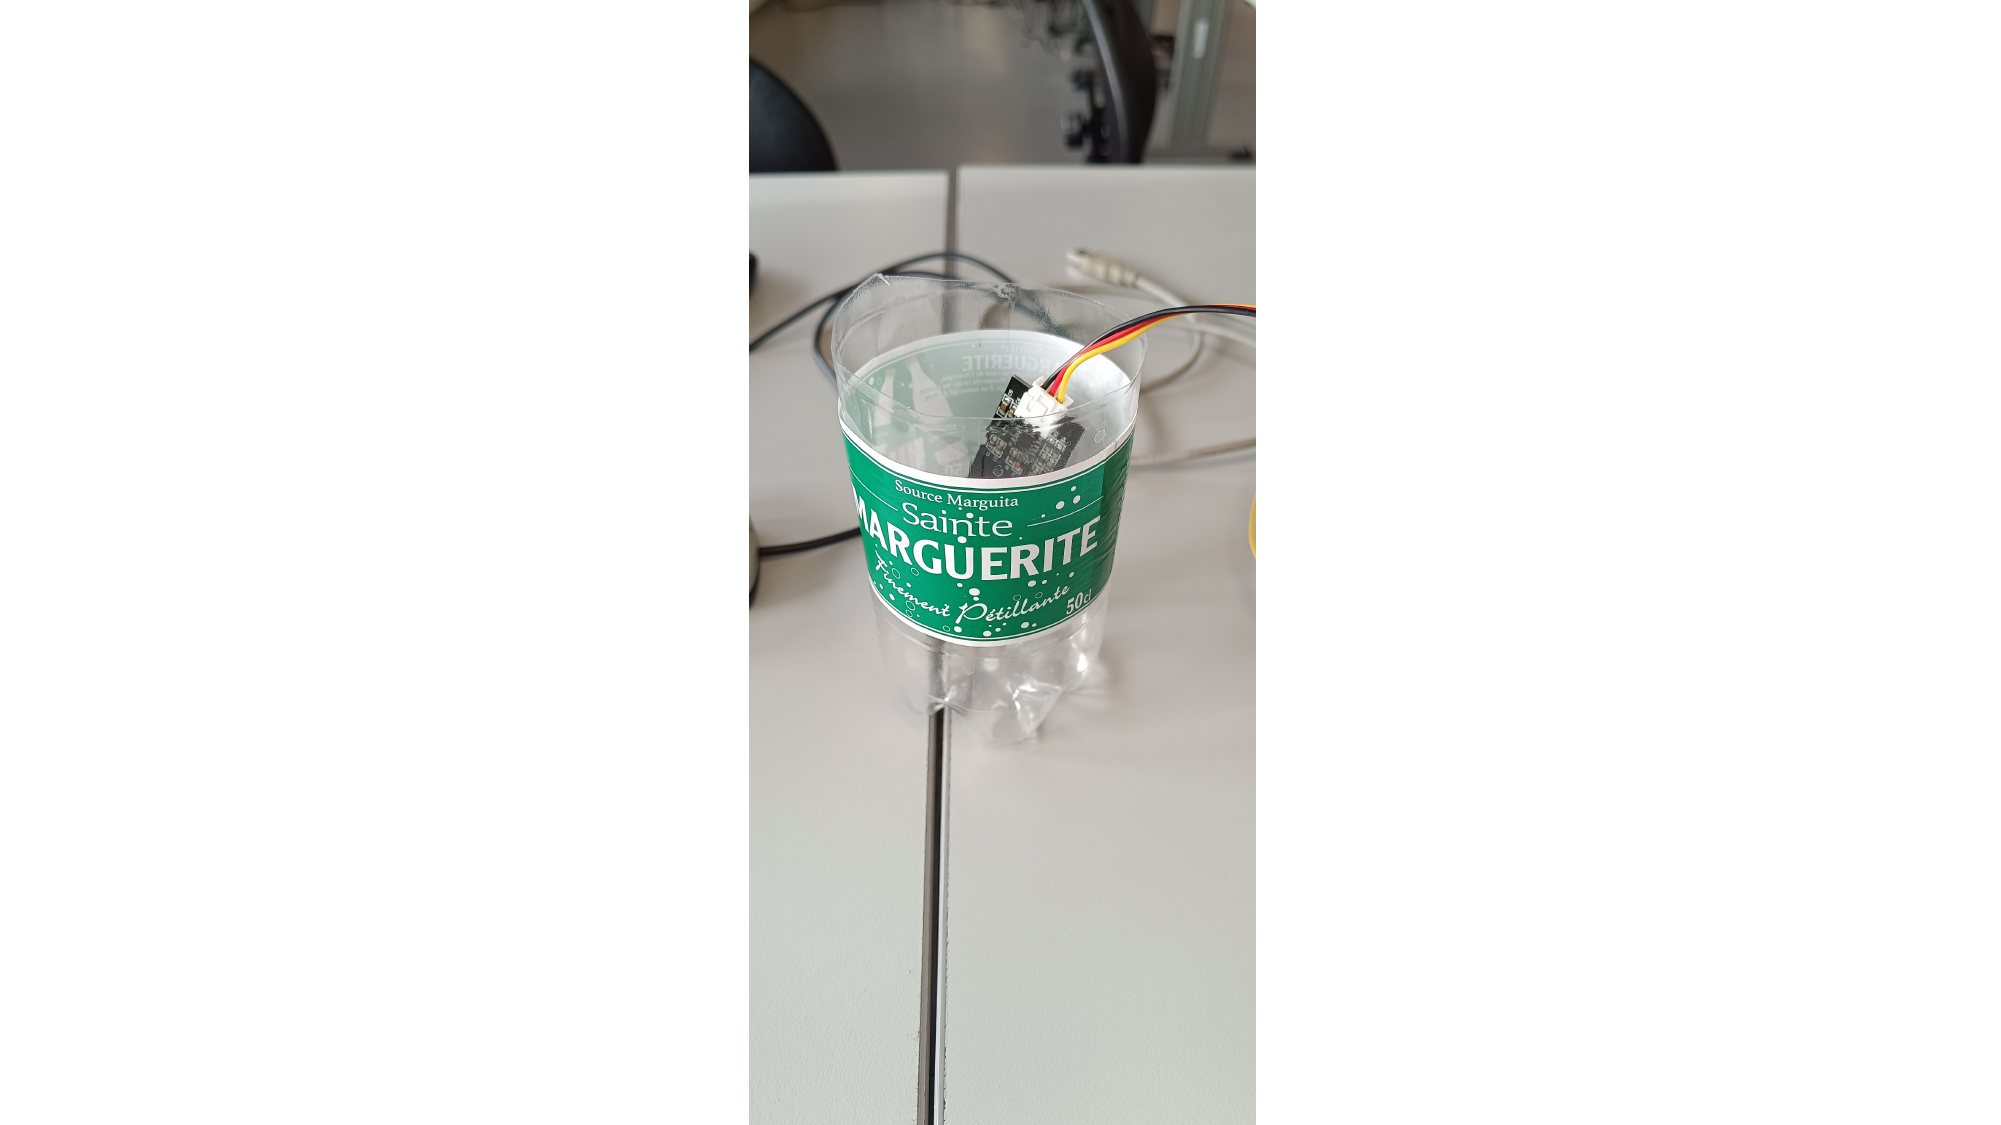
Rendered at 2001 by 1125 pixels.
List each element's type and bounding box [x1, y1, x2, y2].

picture [749, 0, 1256, 1125]
